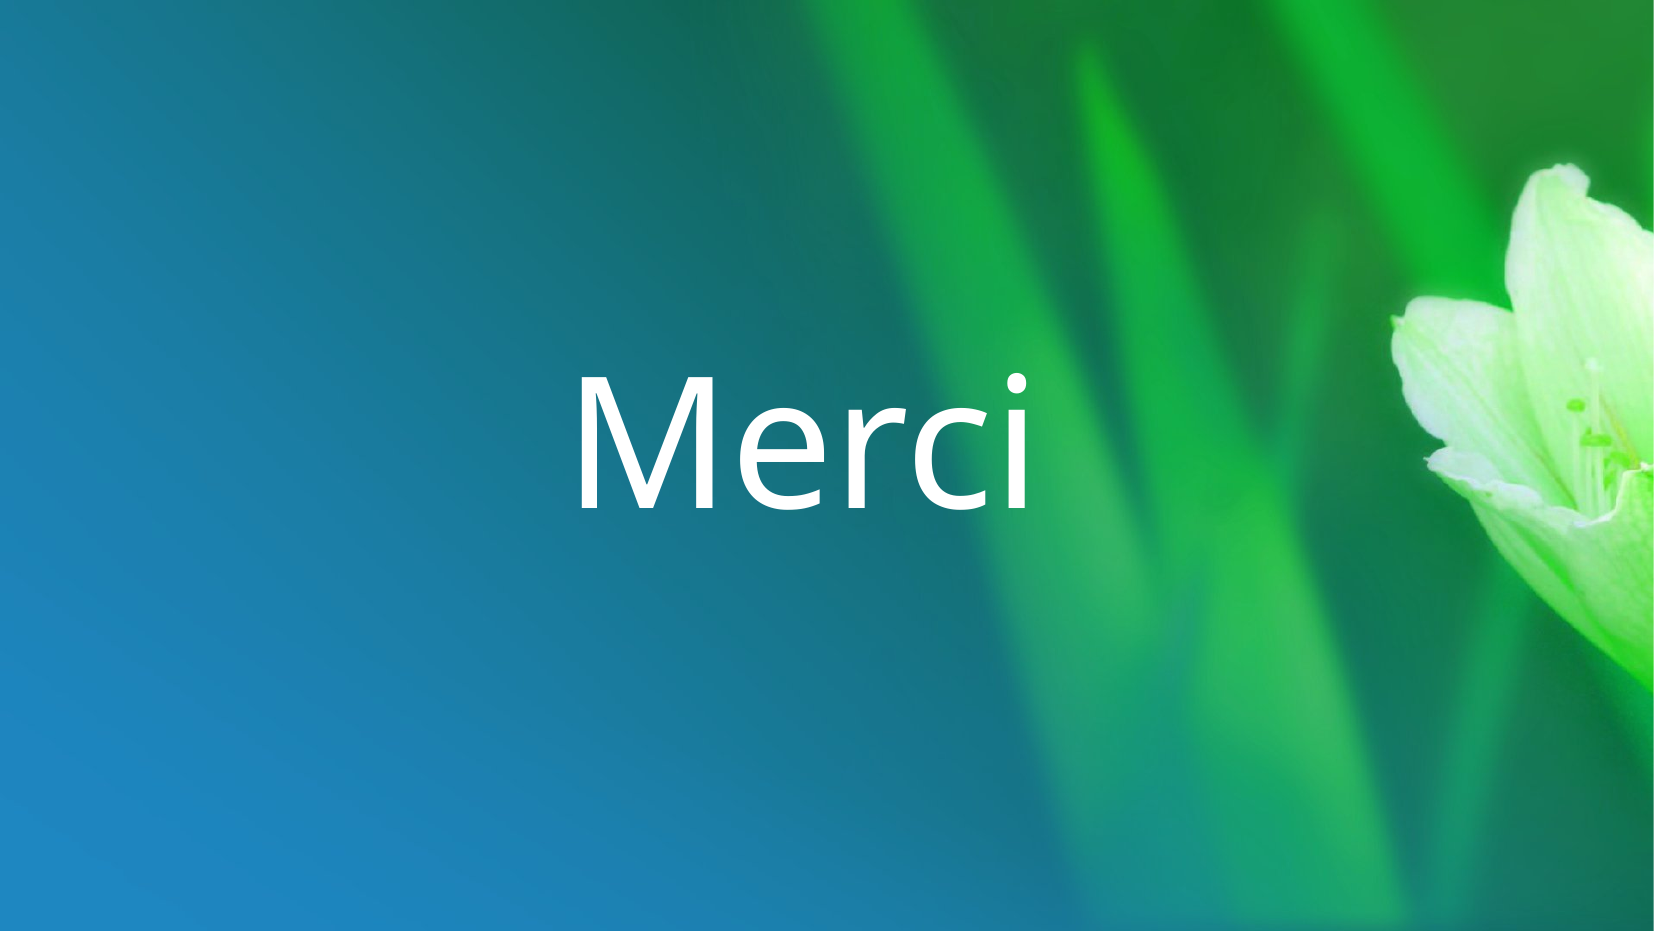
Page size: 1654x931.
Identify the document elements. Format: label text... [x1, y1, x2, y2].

text_box Merci [82, 208, 1571, 643]
picture [0, 0, 1654, 931]
